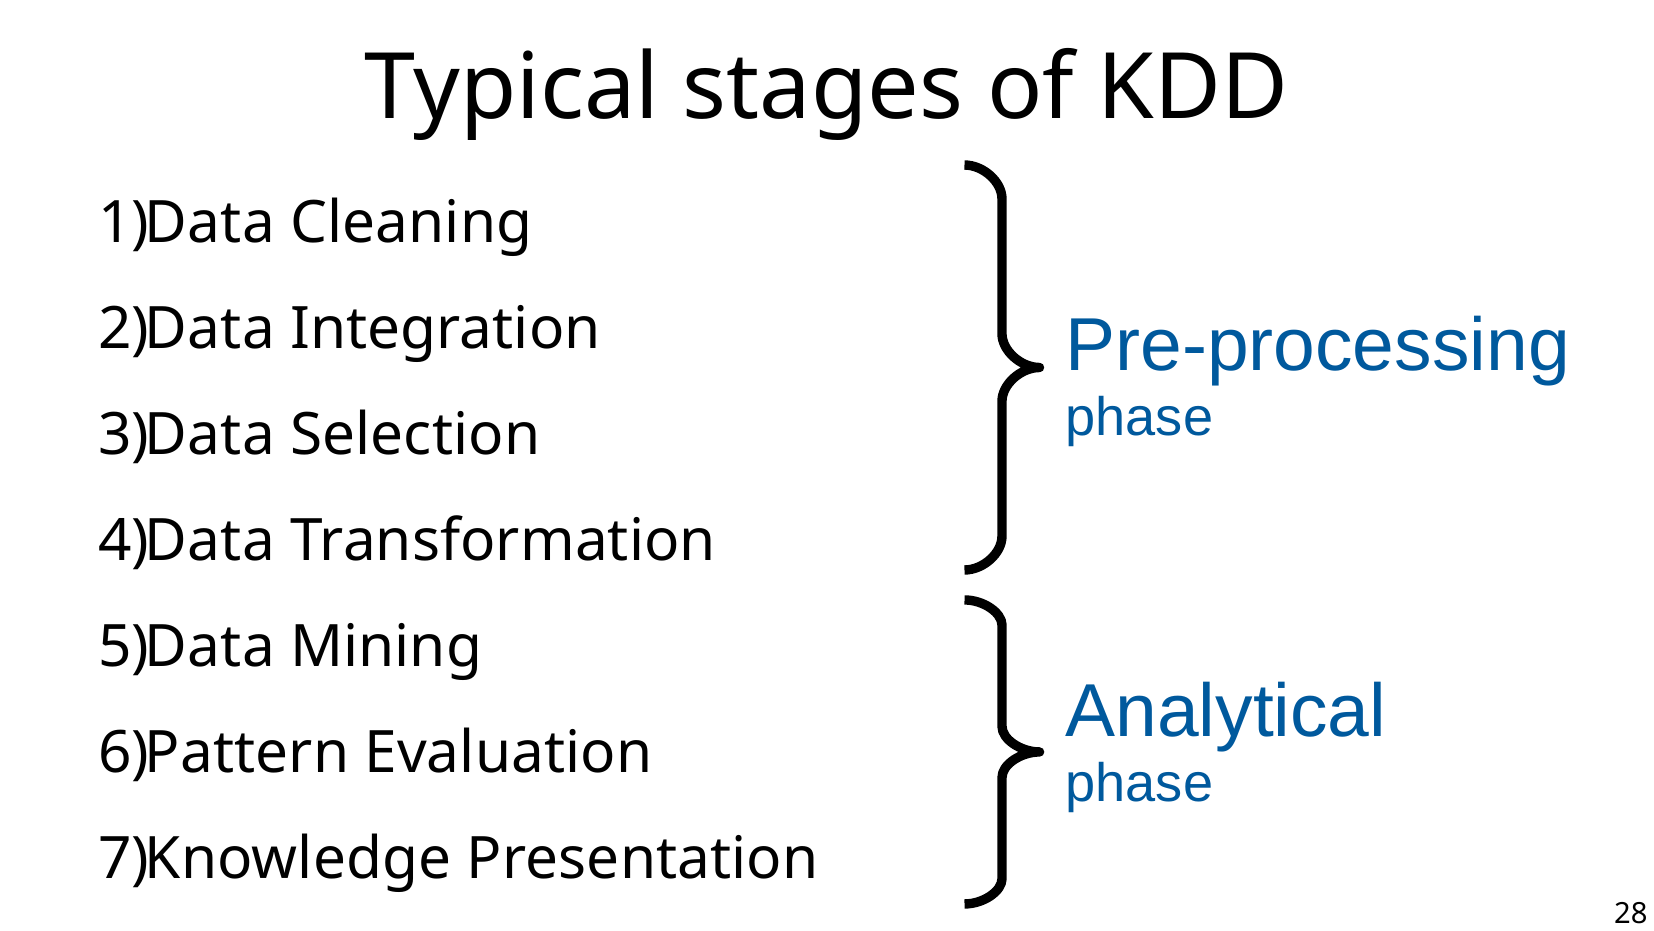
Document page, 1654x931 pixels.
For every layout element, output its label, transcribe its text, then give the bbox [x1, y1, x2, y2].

list Data Cleaning Data Integration Data Selection Data Transformation Data Mining Pattern Evaluation Knowledge Presentation [82, 180, 1571, 901]
title Typical stages of KDD [82, 1, 1571, 166]
text_box Pre-processing phase [1050, 294, 1621, 529]
text_box Analytical phase [1050, 661, 1621, 821]
